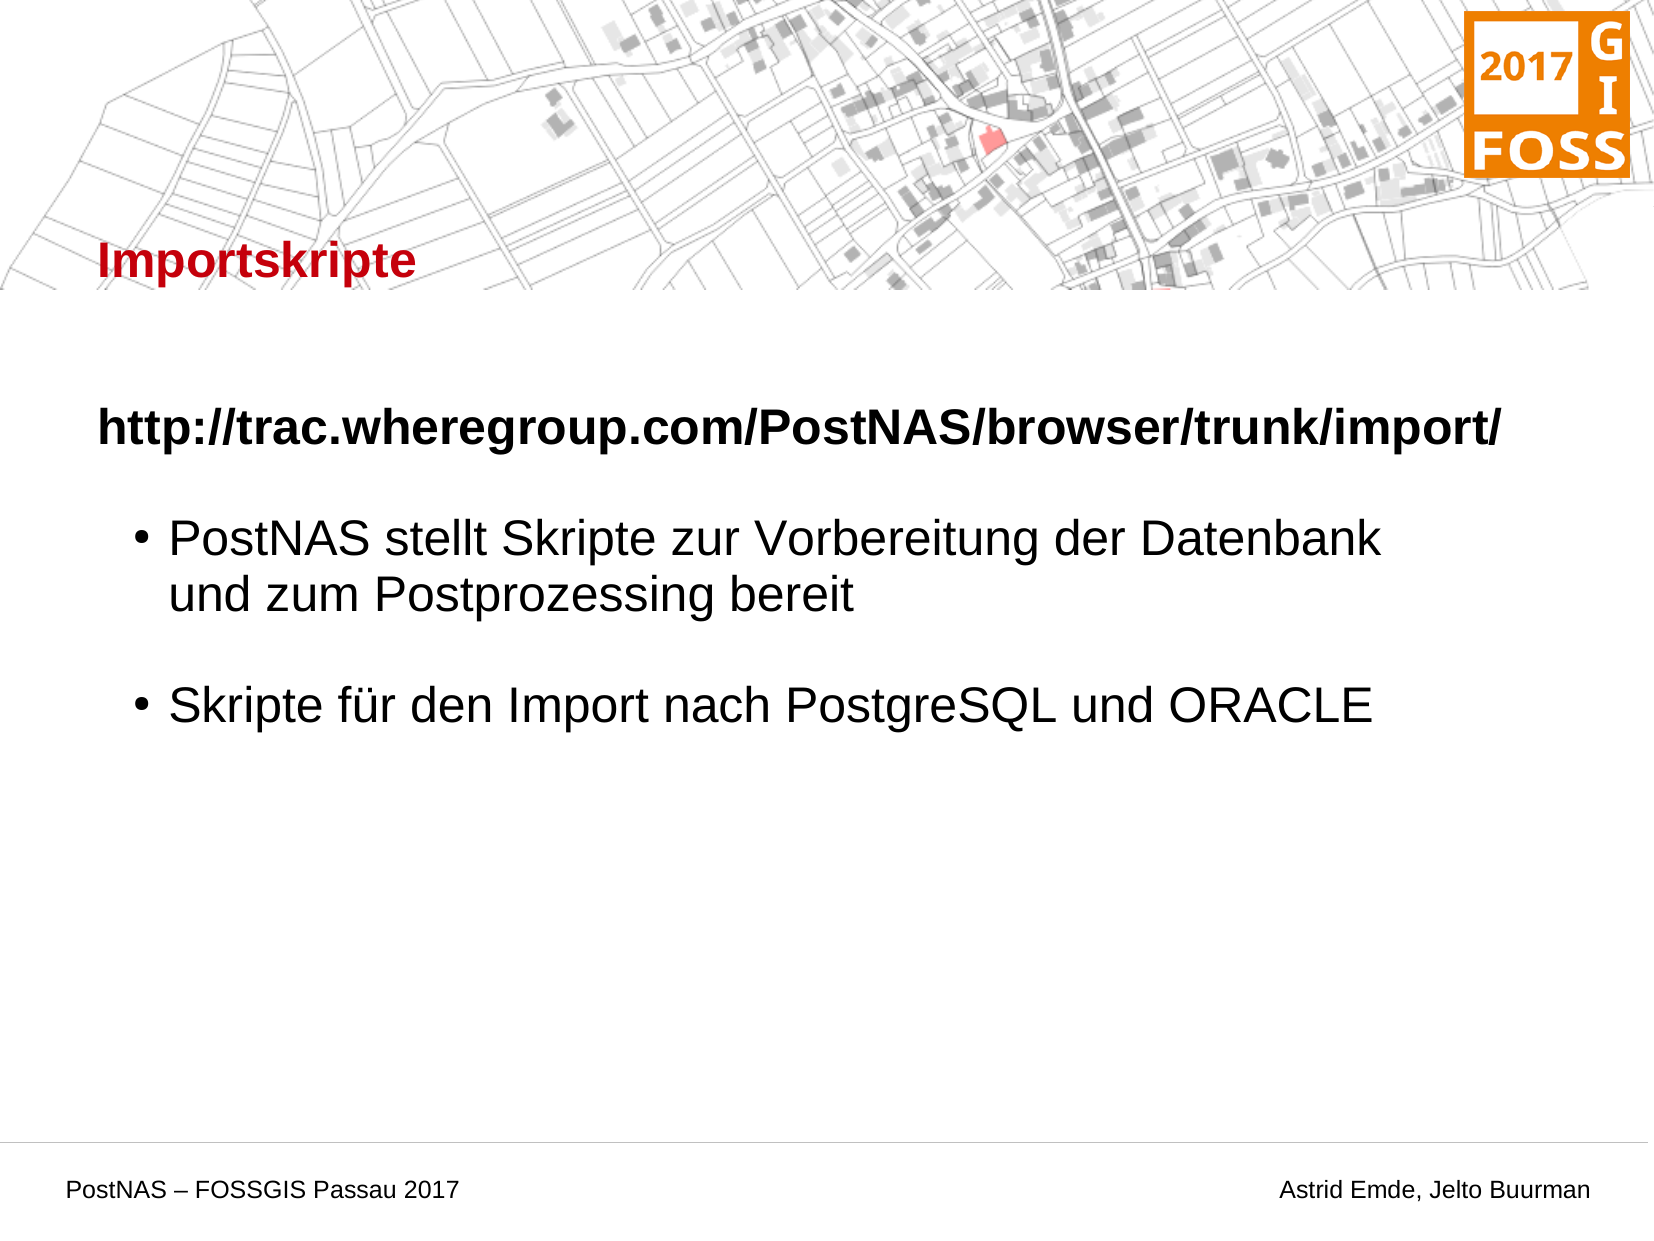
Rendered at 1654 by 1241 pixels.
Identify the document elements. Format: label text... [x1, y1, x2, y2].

text_box Importskripte http://trac.wheregroup.com/PostNAS/browser/trunk/import/ PostNAS stellt Skripte zur Vorbereitung der Datenbank und zum Postprozessing bereit Skripte für den Import nach PostgreSQL und ORACLE [82, 224, 1595, 1052]
picture [1464, 11, 1630, 178]
